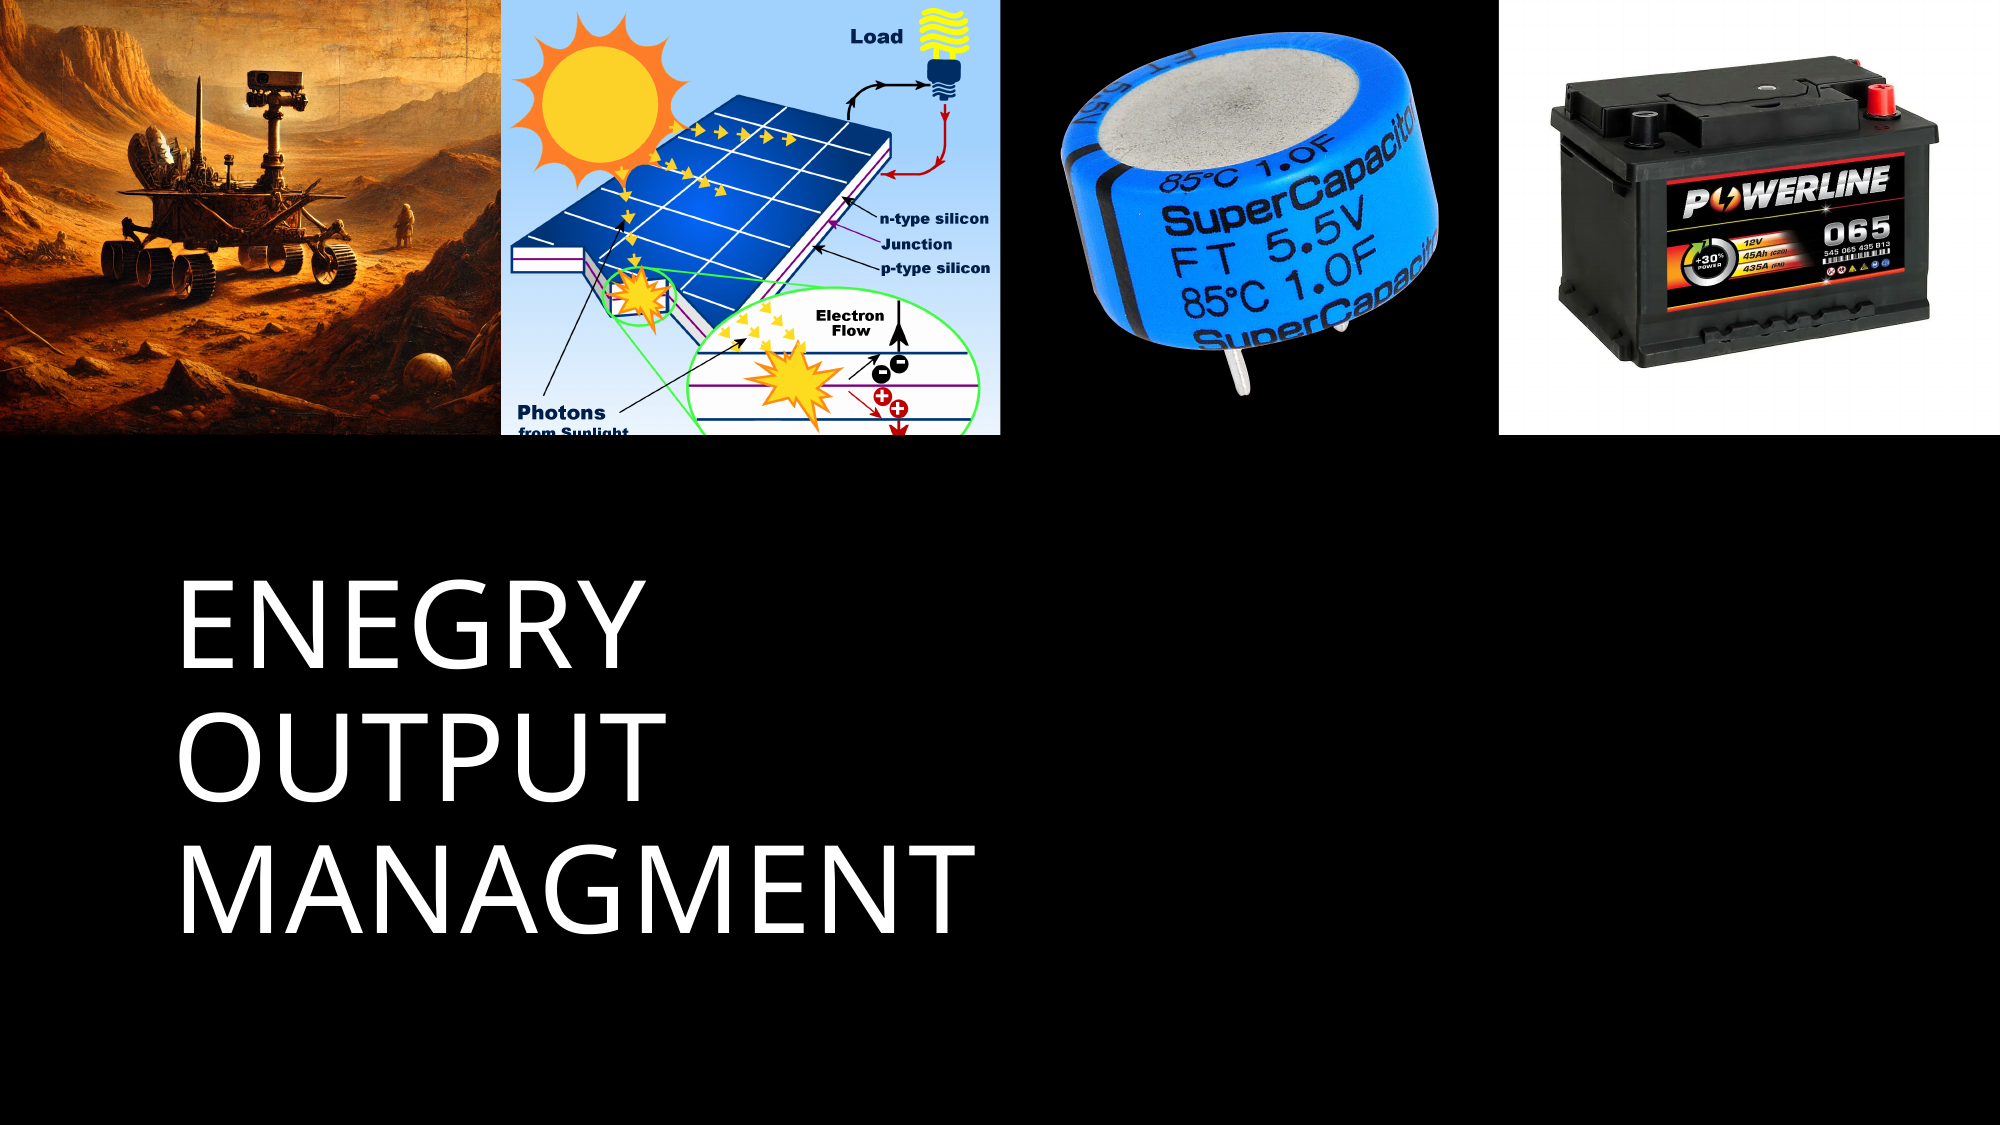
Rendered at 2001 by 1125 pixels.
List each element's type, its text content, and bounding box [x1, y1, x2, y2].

picture [0, 0, 2000, 435]
title Enegry output managmenT [157, 518, 999, 1005]
